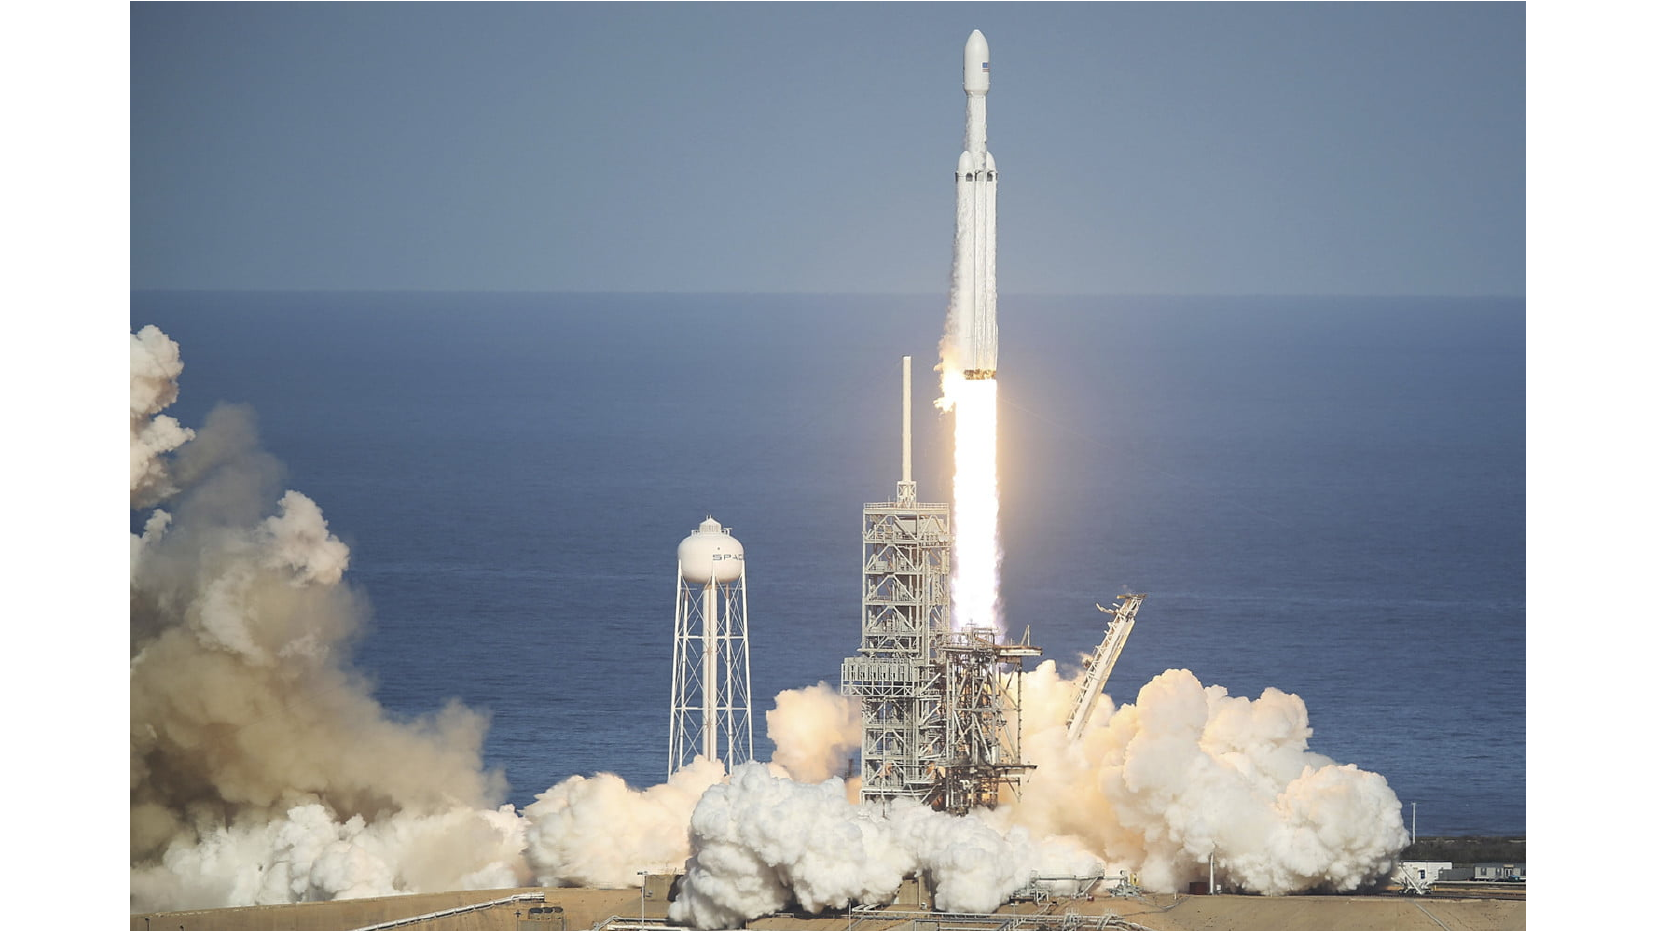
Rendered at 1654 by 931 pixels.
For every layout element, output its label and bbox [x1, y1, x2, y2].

picture [130, 1, 1526, 931]
